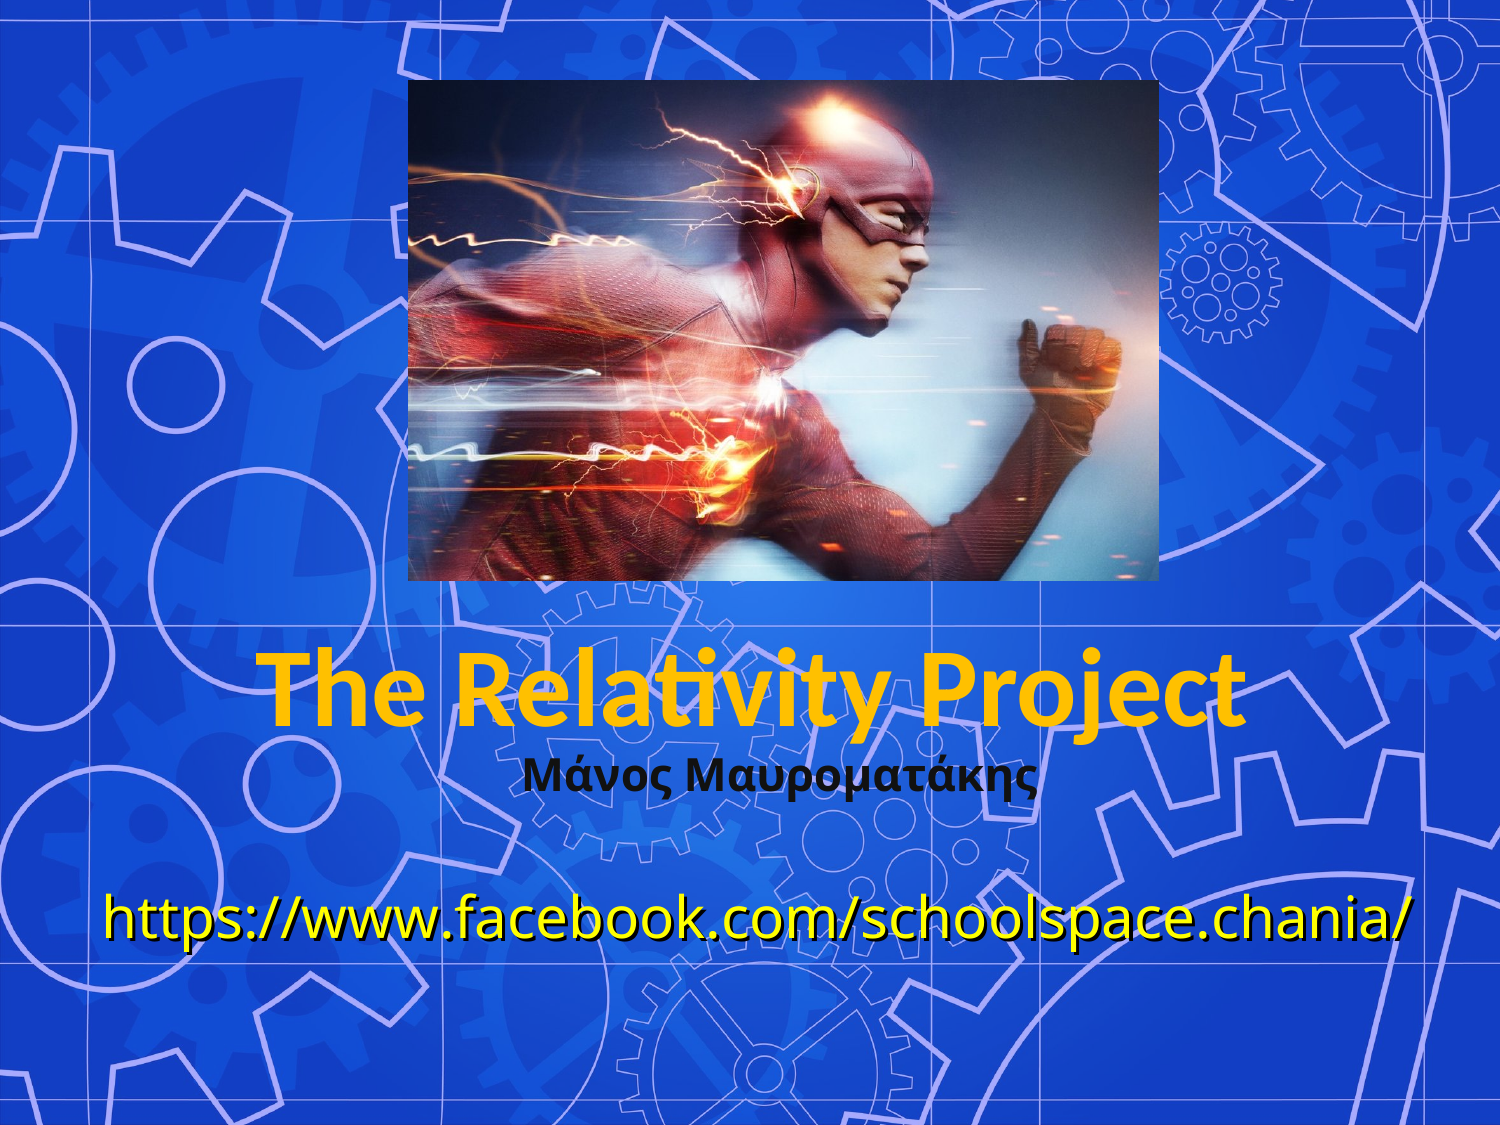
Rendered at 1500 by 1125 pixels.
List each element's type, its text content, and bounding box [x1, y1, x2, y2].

picture [408, 80, 1159, 581]
text_box Μάνος Μαυροματάκης [506, 759, 996, 809]
text_box The Relativity Project [240, 606, 1275, 759]
title https://www.facebook.com/schoolspace.chania/ [72, 794, 1443, 1036]
